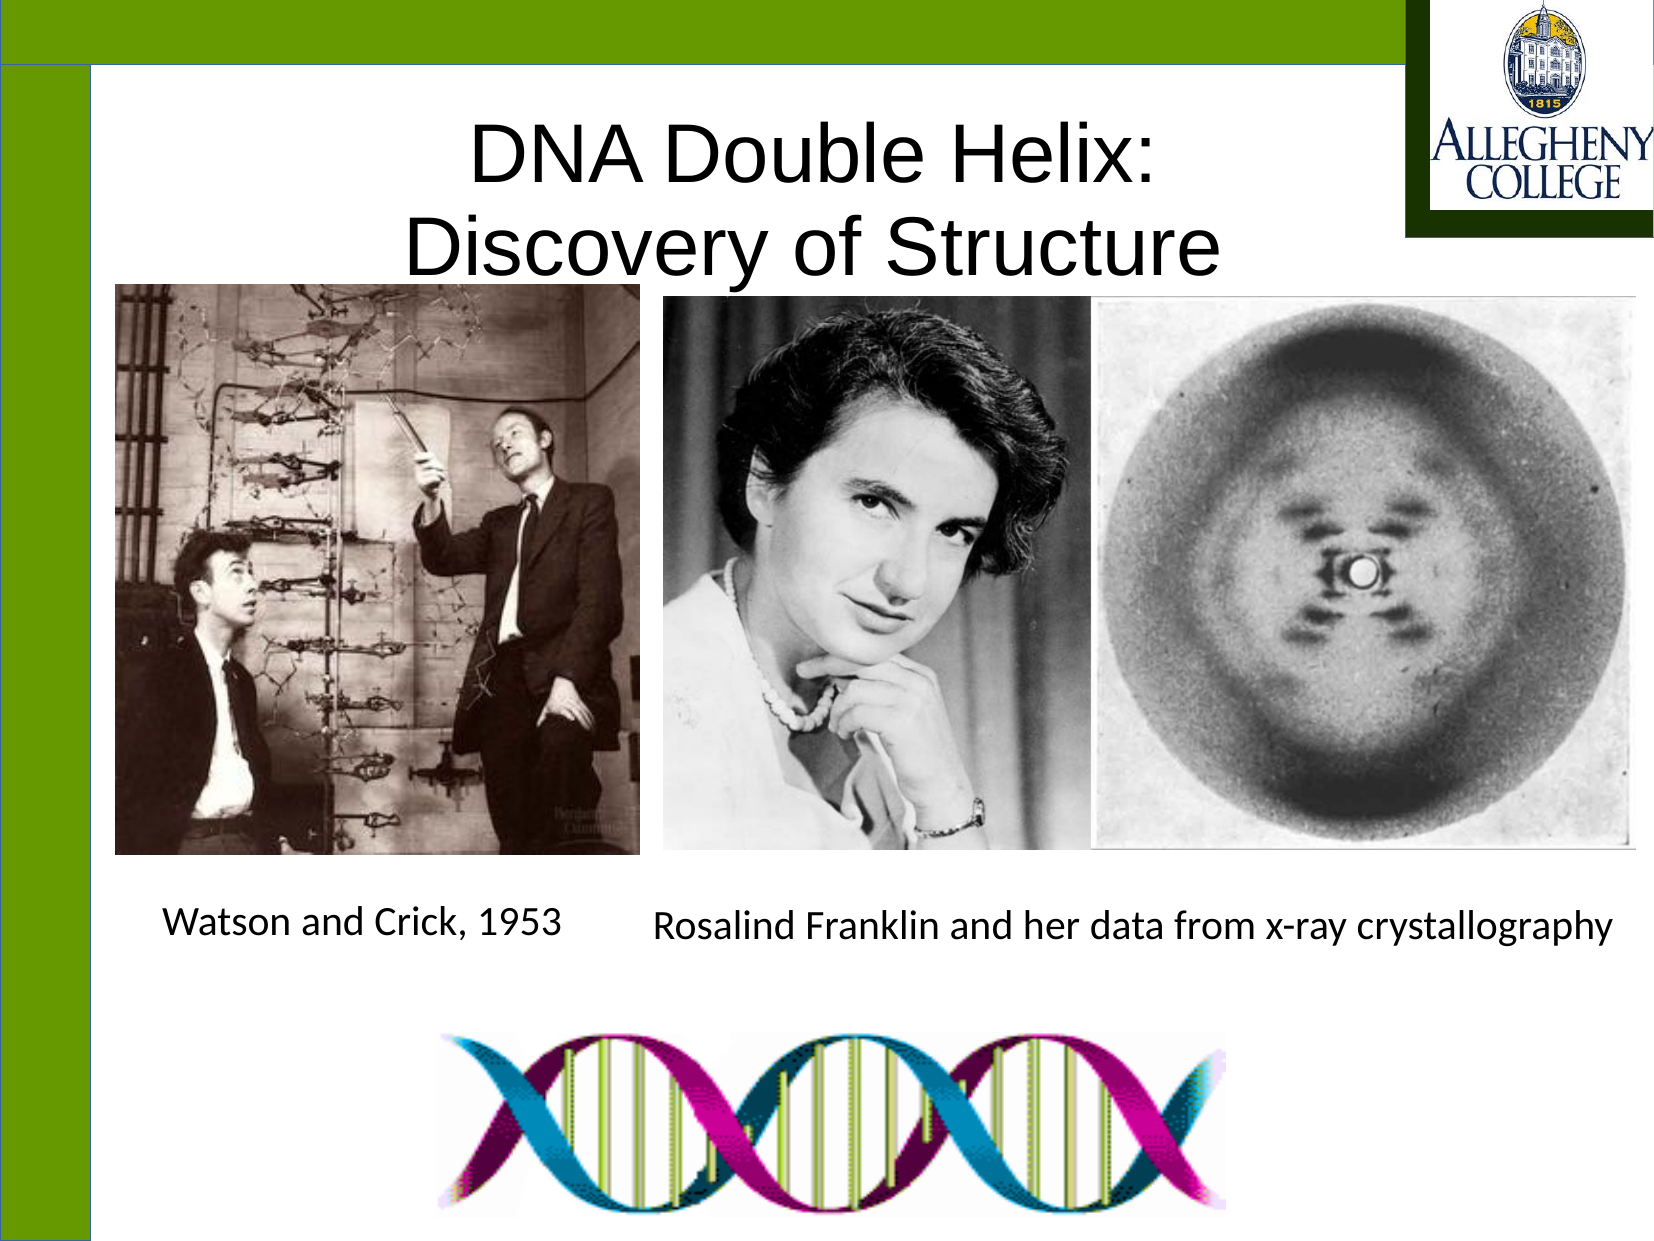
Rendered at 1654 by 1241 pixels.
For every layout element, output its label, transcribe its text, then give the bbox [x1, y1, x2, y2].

text_box [0, 0, 1654, 1241]
text_box Rosalind Franklin and her data from x-ray crystallography [638, 890, 1644, 956]
picture [1430, 0, 1654, 210]
title DNA Double Helix: Discovery of Structure [112, 96, 1515, 304]
picture [115, 284, 640, 855]
text_box Watson and Crick, 1953 [147, 886, 634, 952]
picture [436, 1032, 1226, 1218]
picture [663, 296, 1636, 850]
